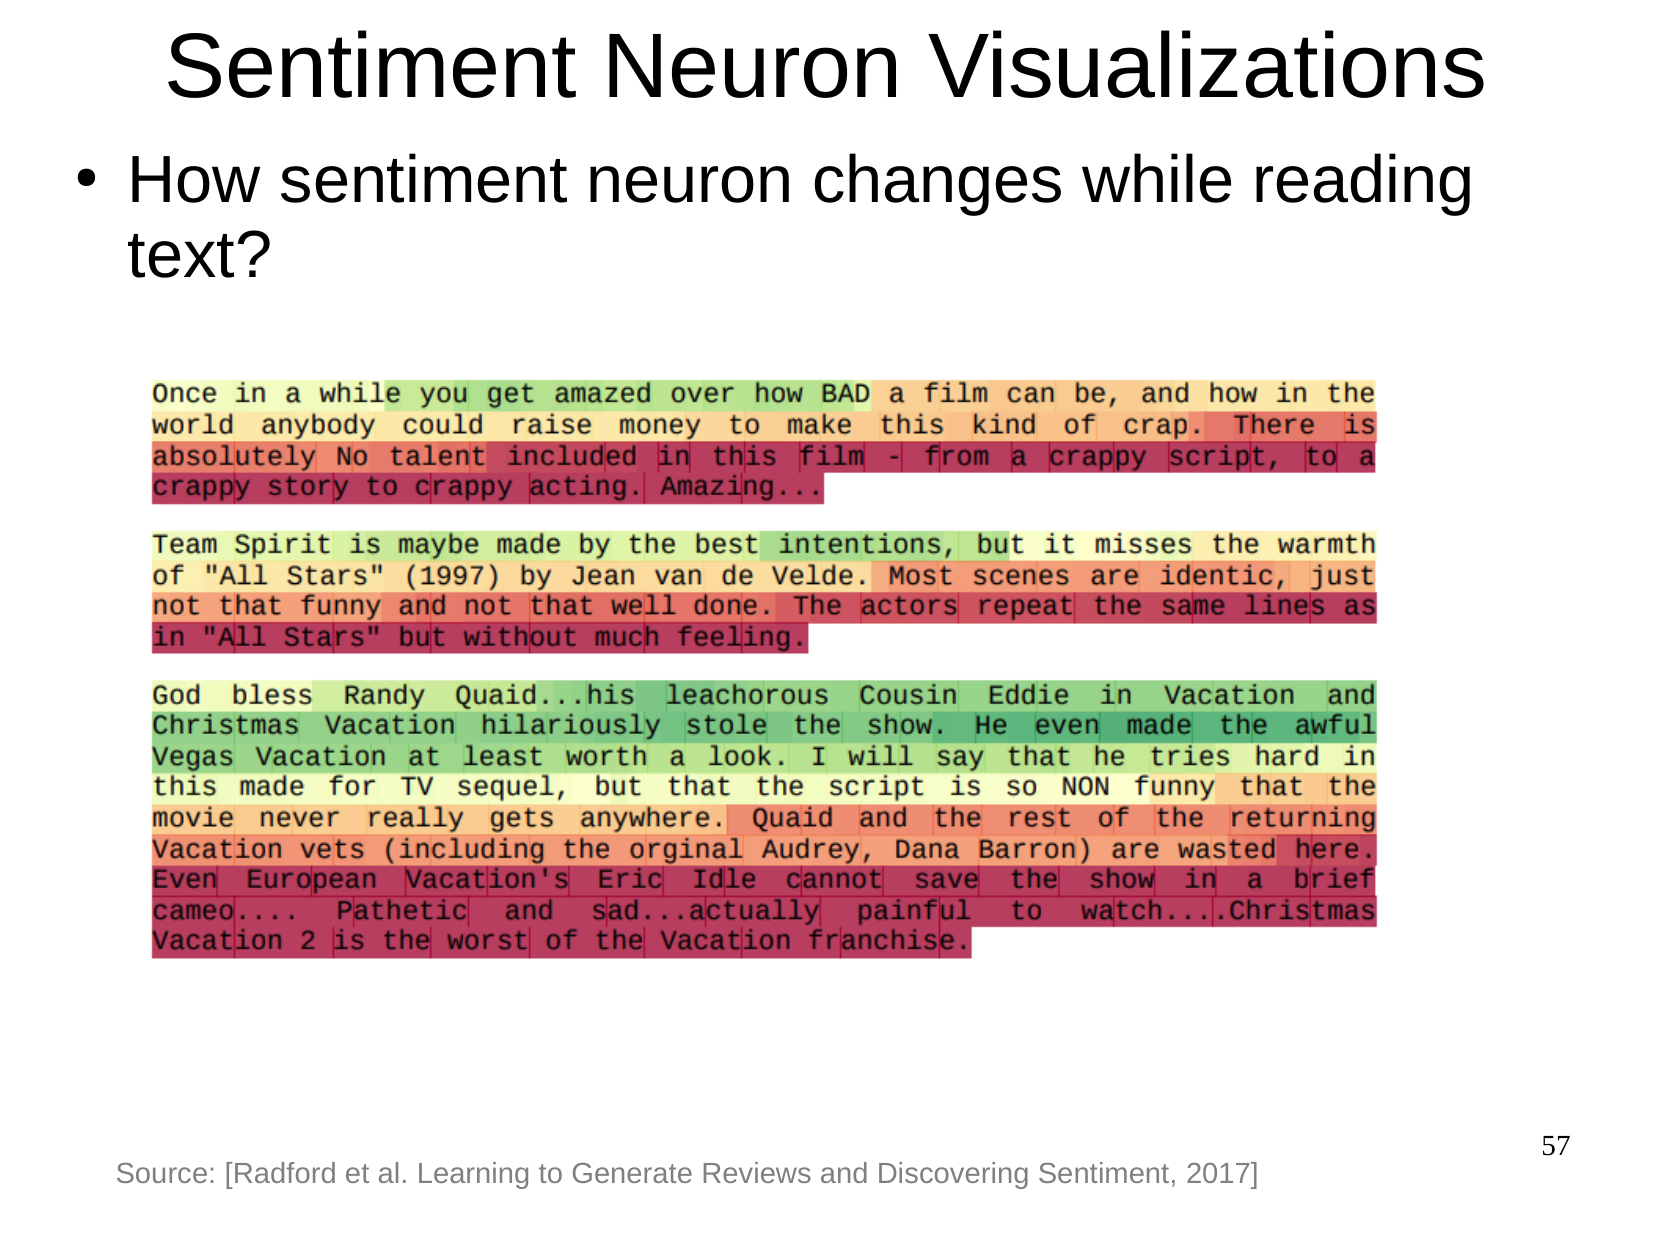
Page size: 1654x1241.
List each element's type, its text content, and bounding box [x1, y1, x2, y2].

text_box Source: [Radford et al. Learning to Generate Reviews and Discovering Sentiment, 2017] [30, 1150, 1531, 1216]
picture [135, 374, 1396, 976]
list How sentiment neuron changes while reading text? [56, 141, 1546, 772]
title Sentiment Neuron Visualizations [82, 14, 1571, 117]
